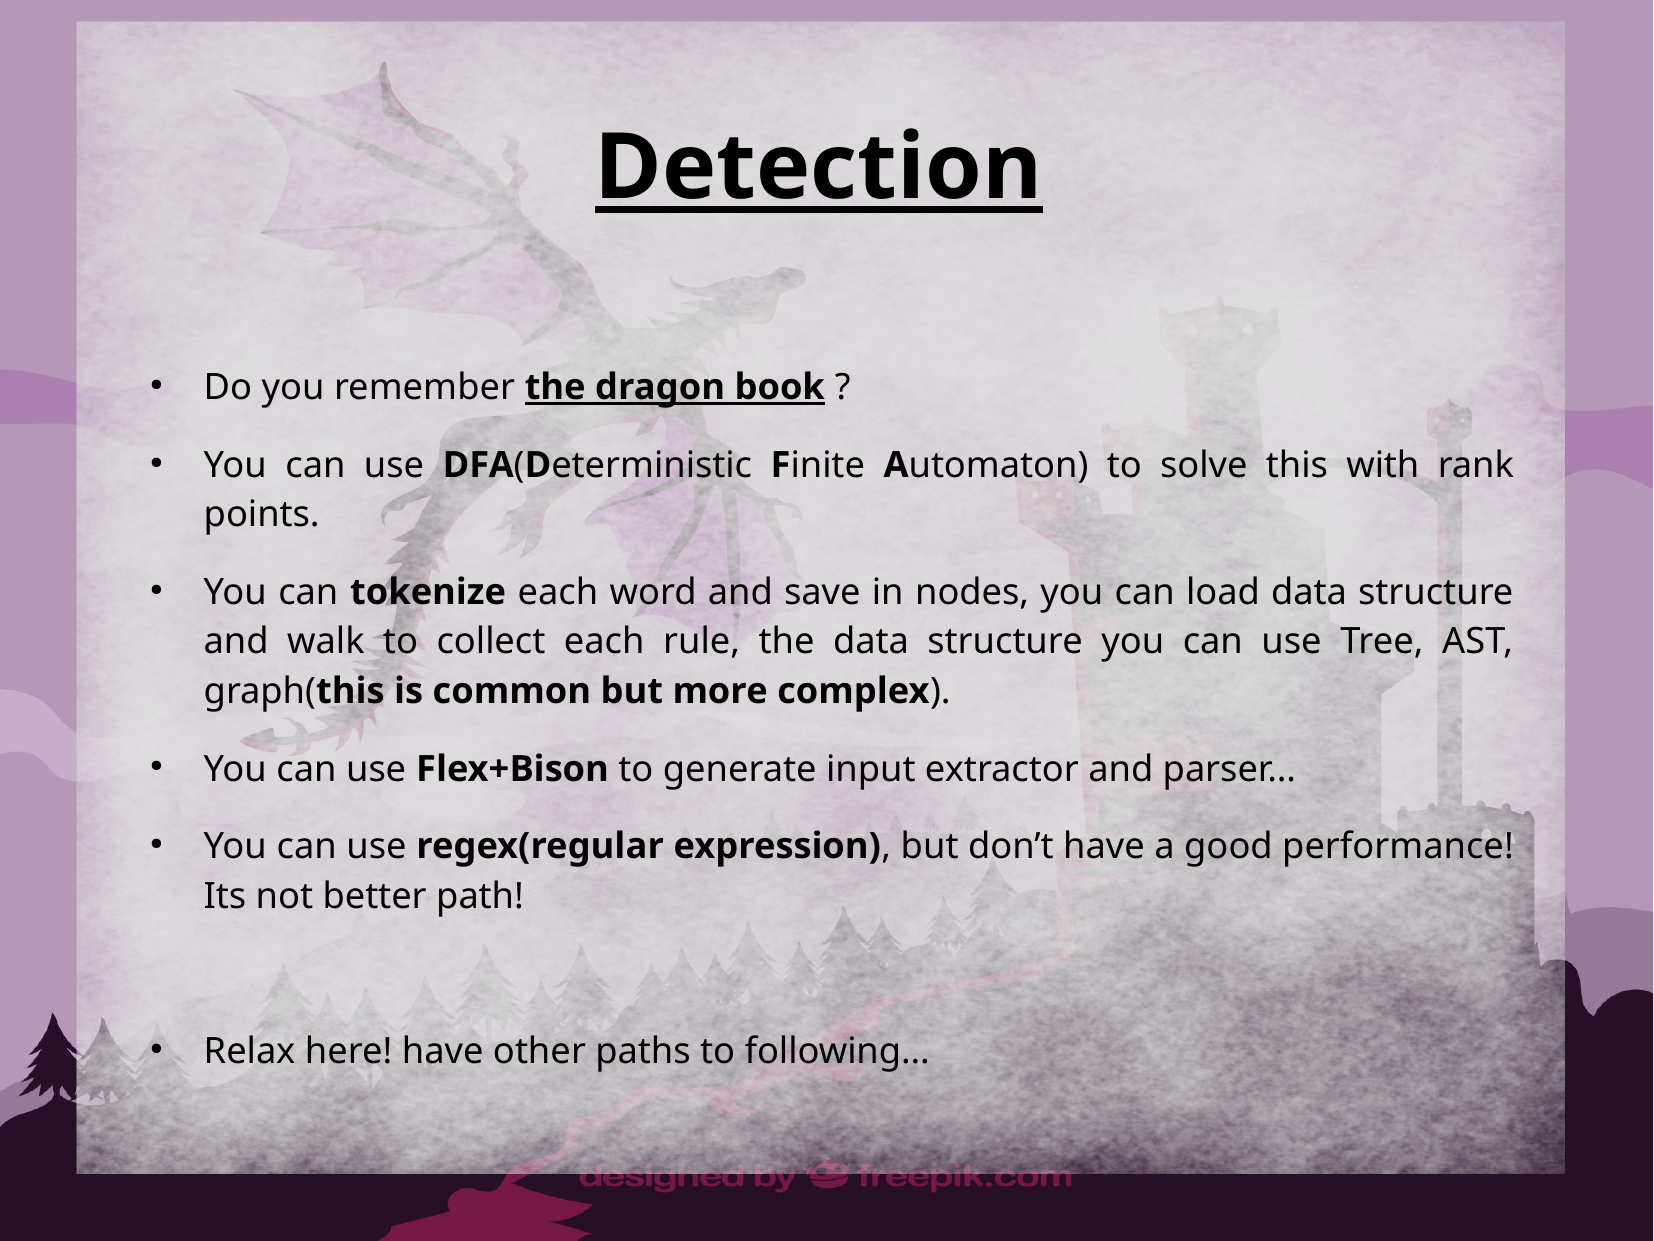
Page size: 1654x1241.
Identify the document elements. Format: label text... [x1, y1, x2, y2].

picture [0, 0, 1654, 1241]
list Do you remember the dragon book ? You can use DFA(Deterministic Finite Automaton) to solve this with rank points. You can tokenize each word and save in nodes, you can load data structure and walk to collect each rule, the data structure you can use Tree, AST, graph(this is common but more complex). You can use Flex+Bison to generate input extractor and parser… You can use regex(regular expression), but don’t have a good performance! Its not better path! Relax here! have other paths to following… [135, 360, 1515, 1081]
title Detection [75, 60, 1563, 268]
